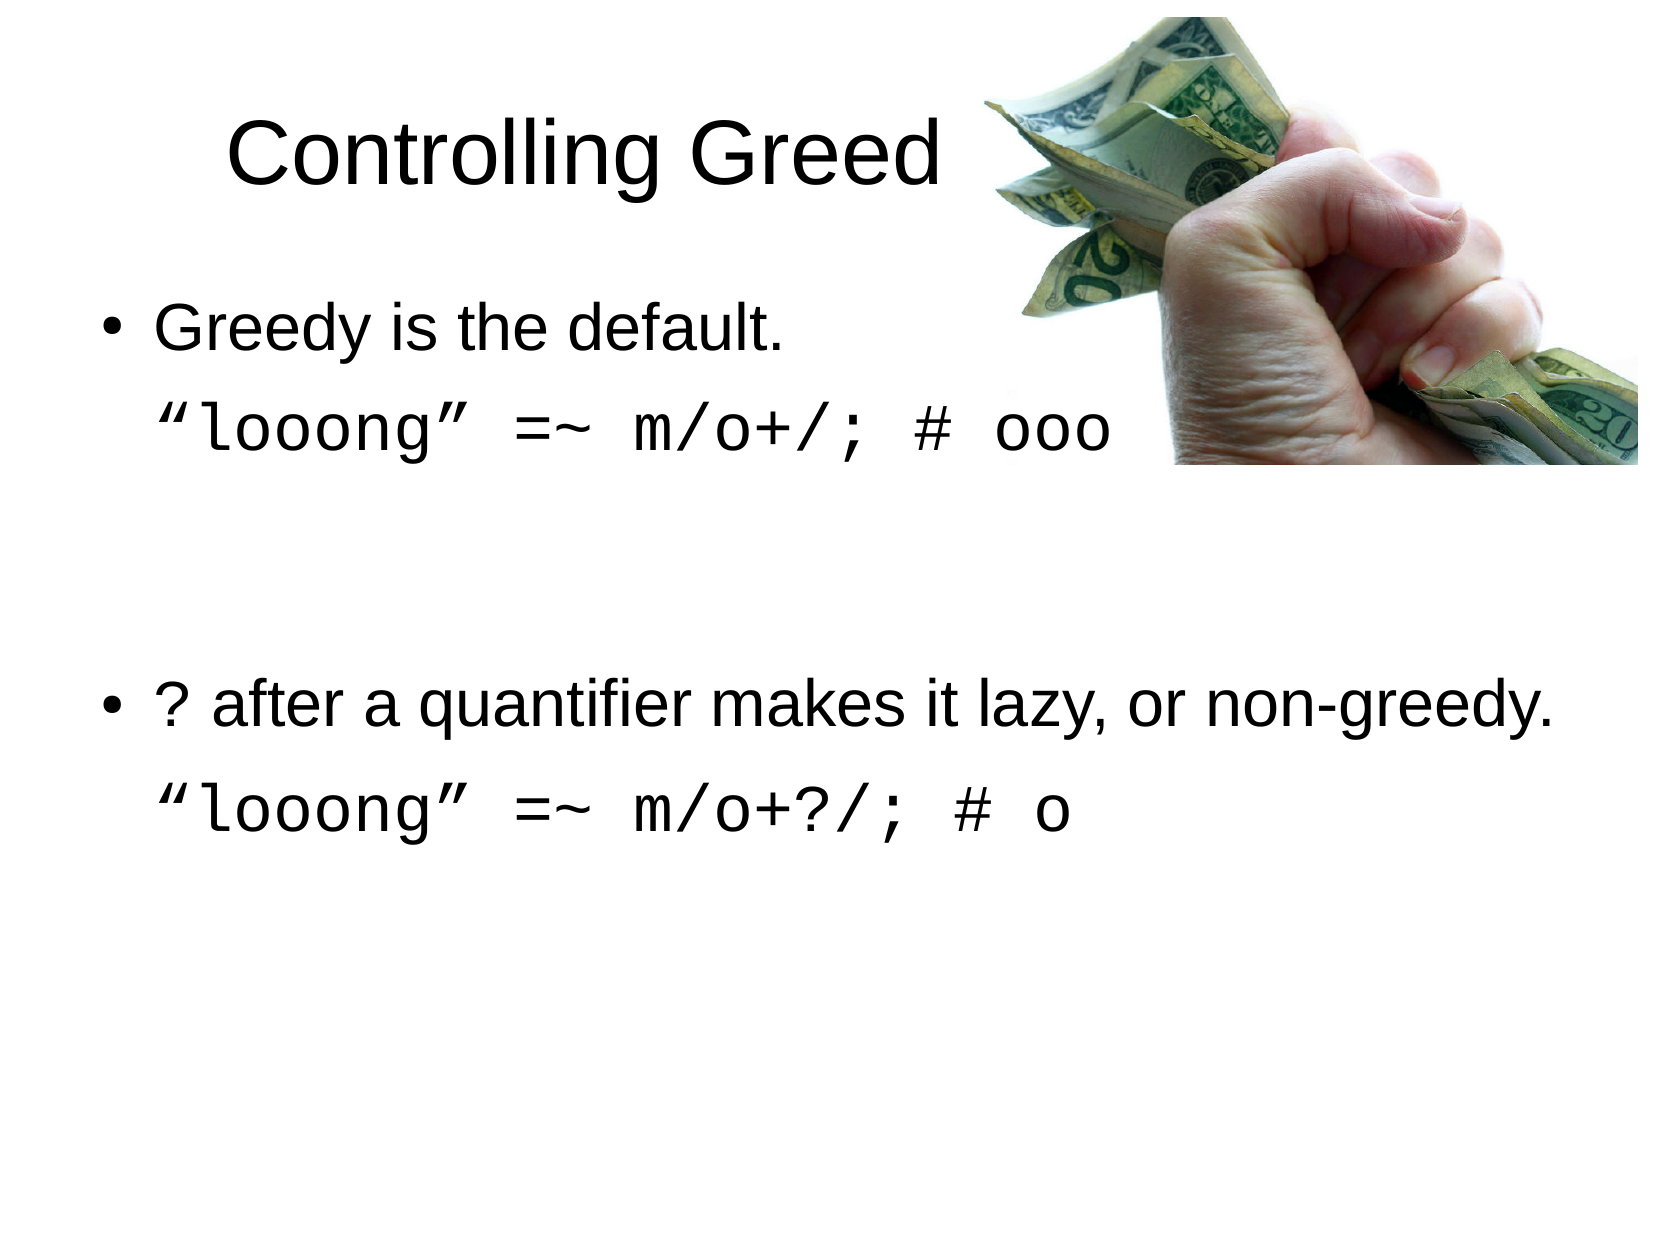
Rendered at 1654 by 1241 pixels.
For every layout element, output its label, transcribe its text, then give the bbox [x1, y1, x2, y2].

picture [975, 17, 1638, 466]
title Controlling Greed [82, 49, 1571, 257]
list ? after a quantifier makes it lazy, or non-greedy. “looong” =~ m/o+?/; # o [82, 665, 1571, 1009]
list Greedy is the default. “looong” =~ m/o+/; # ooo [82, 290, 1571, 634]
